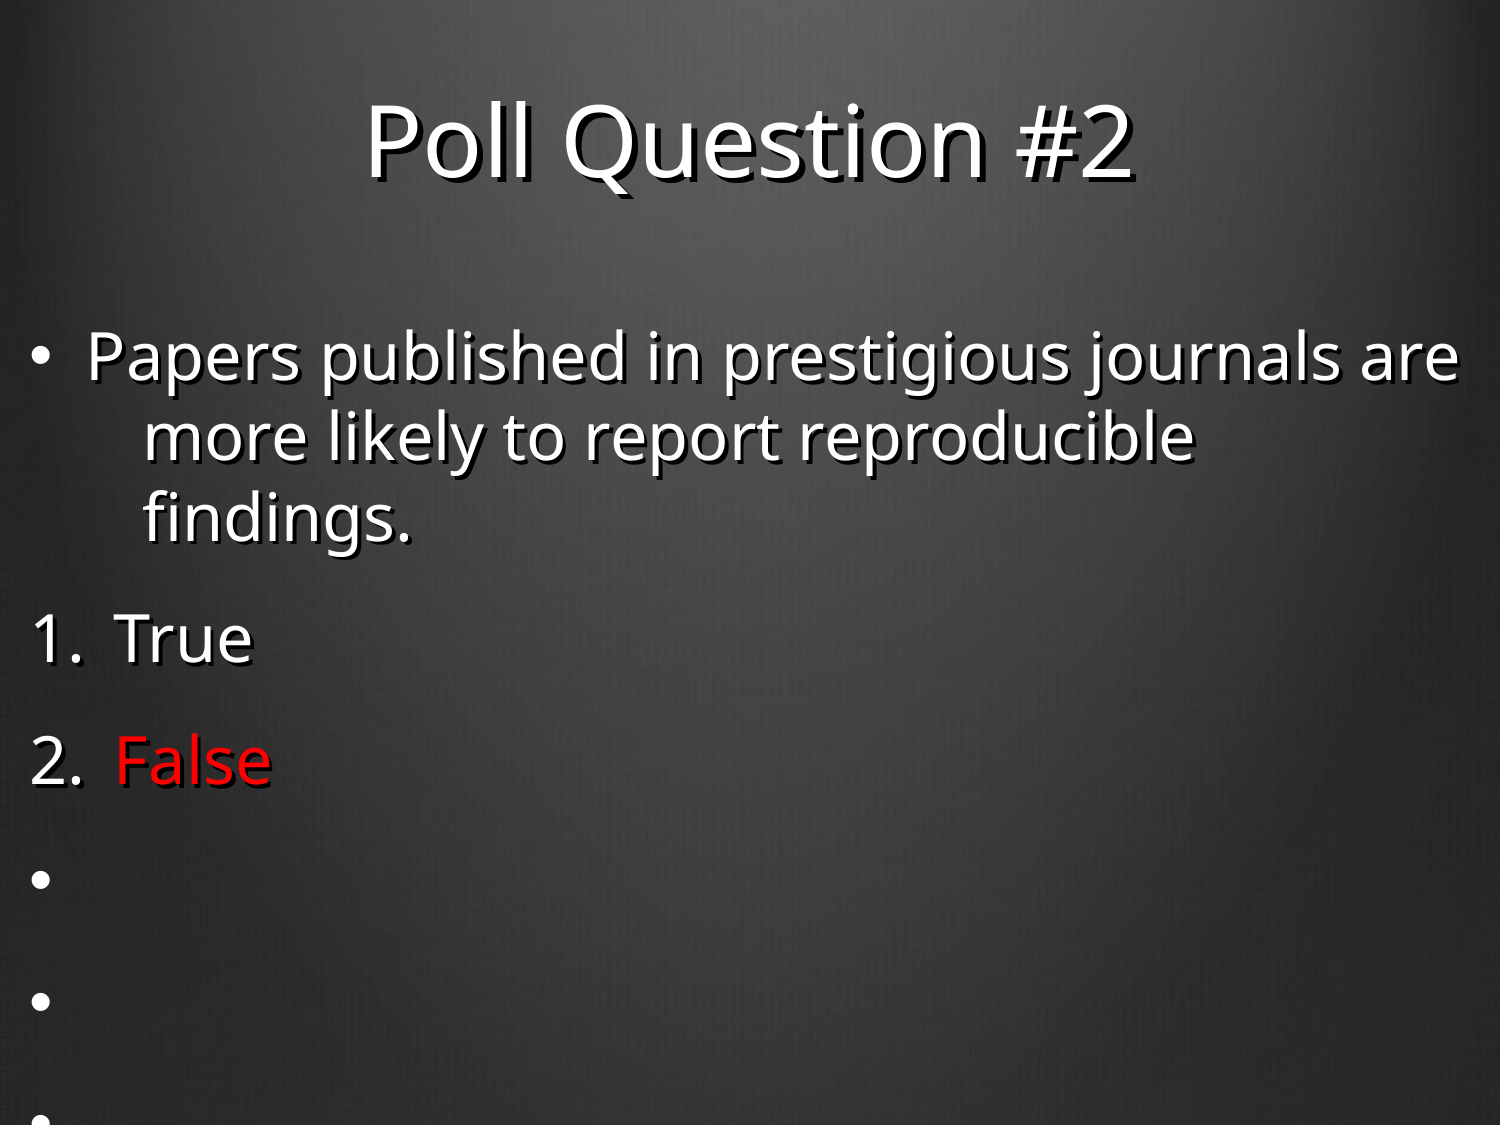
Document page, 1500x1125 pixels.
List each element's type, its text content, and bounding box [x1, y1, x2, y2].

title Poll Question #2 [112, 19, 1388, 255]
list Papers published in prestigious journals are more likely to report reproducible findings. True False [14, 306, 1500, 1005]
